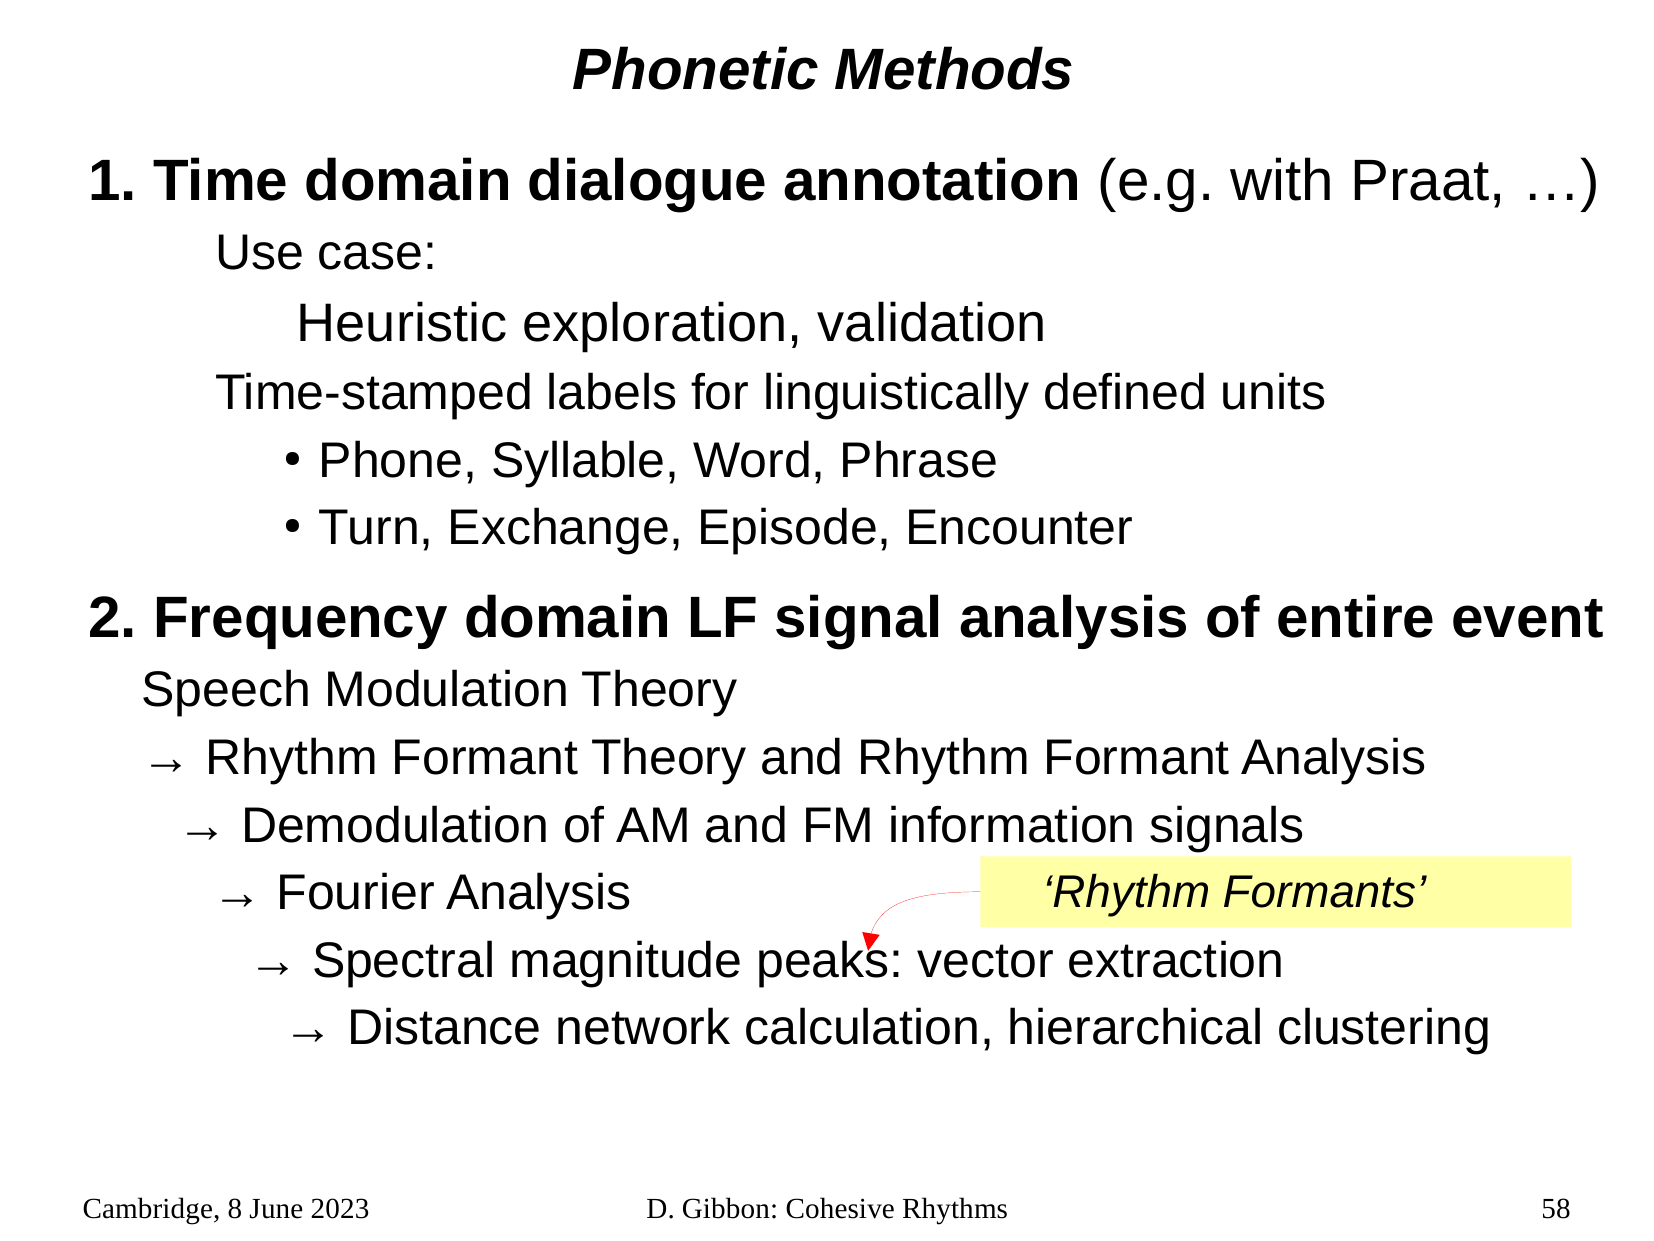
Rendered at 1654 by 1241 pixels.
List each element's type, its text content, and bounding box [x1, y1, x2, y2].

text_box ‘Rhythm Formants’ [980, 856, 1571, 928]
list Time domain dialogue annotation (e.g. with Praat, …) Use case: Heuristic exploration, validation Time-stamped labels for linguistically defined units Phone, Syllable, Word, Phrase Turn, Exchange, Episode, Encounter Frequency domain LF signal analysis of entire event Speech Modulation Theory → Rhythm Formant Theory and Rhythm Formant Analysis → Demodulation of AM and FM information signals → Fourier Analysis → Spectral magnitude peaks: vector extraction → Distance network calculation, hierarchical clustering [70, 147, 1625, 1176]
title Phonetic Methods [11, 19, 1636, 119]
